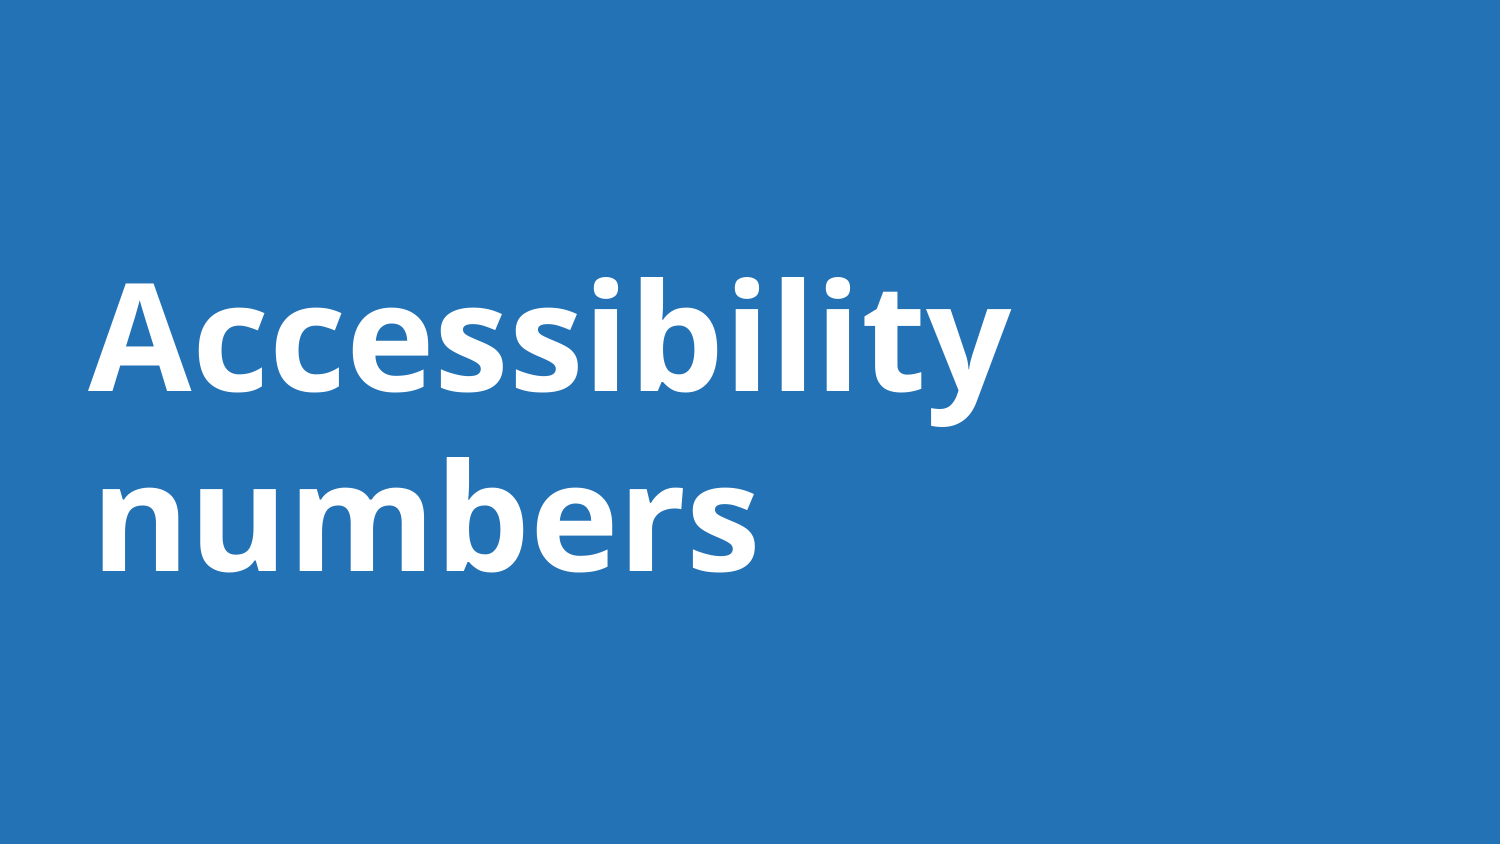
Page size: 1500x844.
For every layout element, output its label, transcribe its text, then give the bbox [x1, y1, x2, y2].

title Accessibility numbers [83, 0, 1417, 844]
